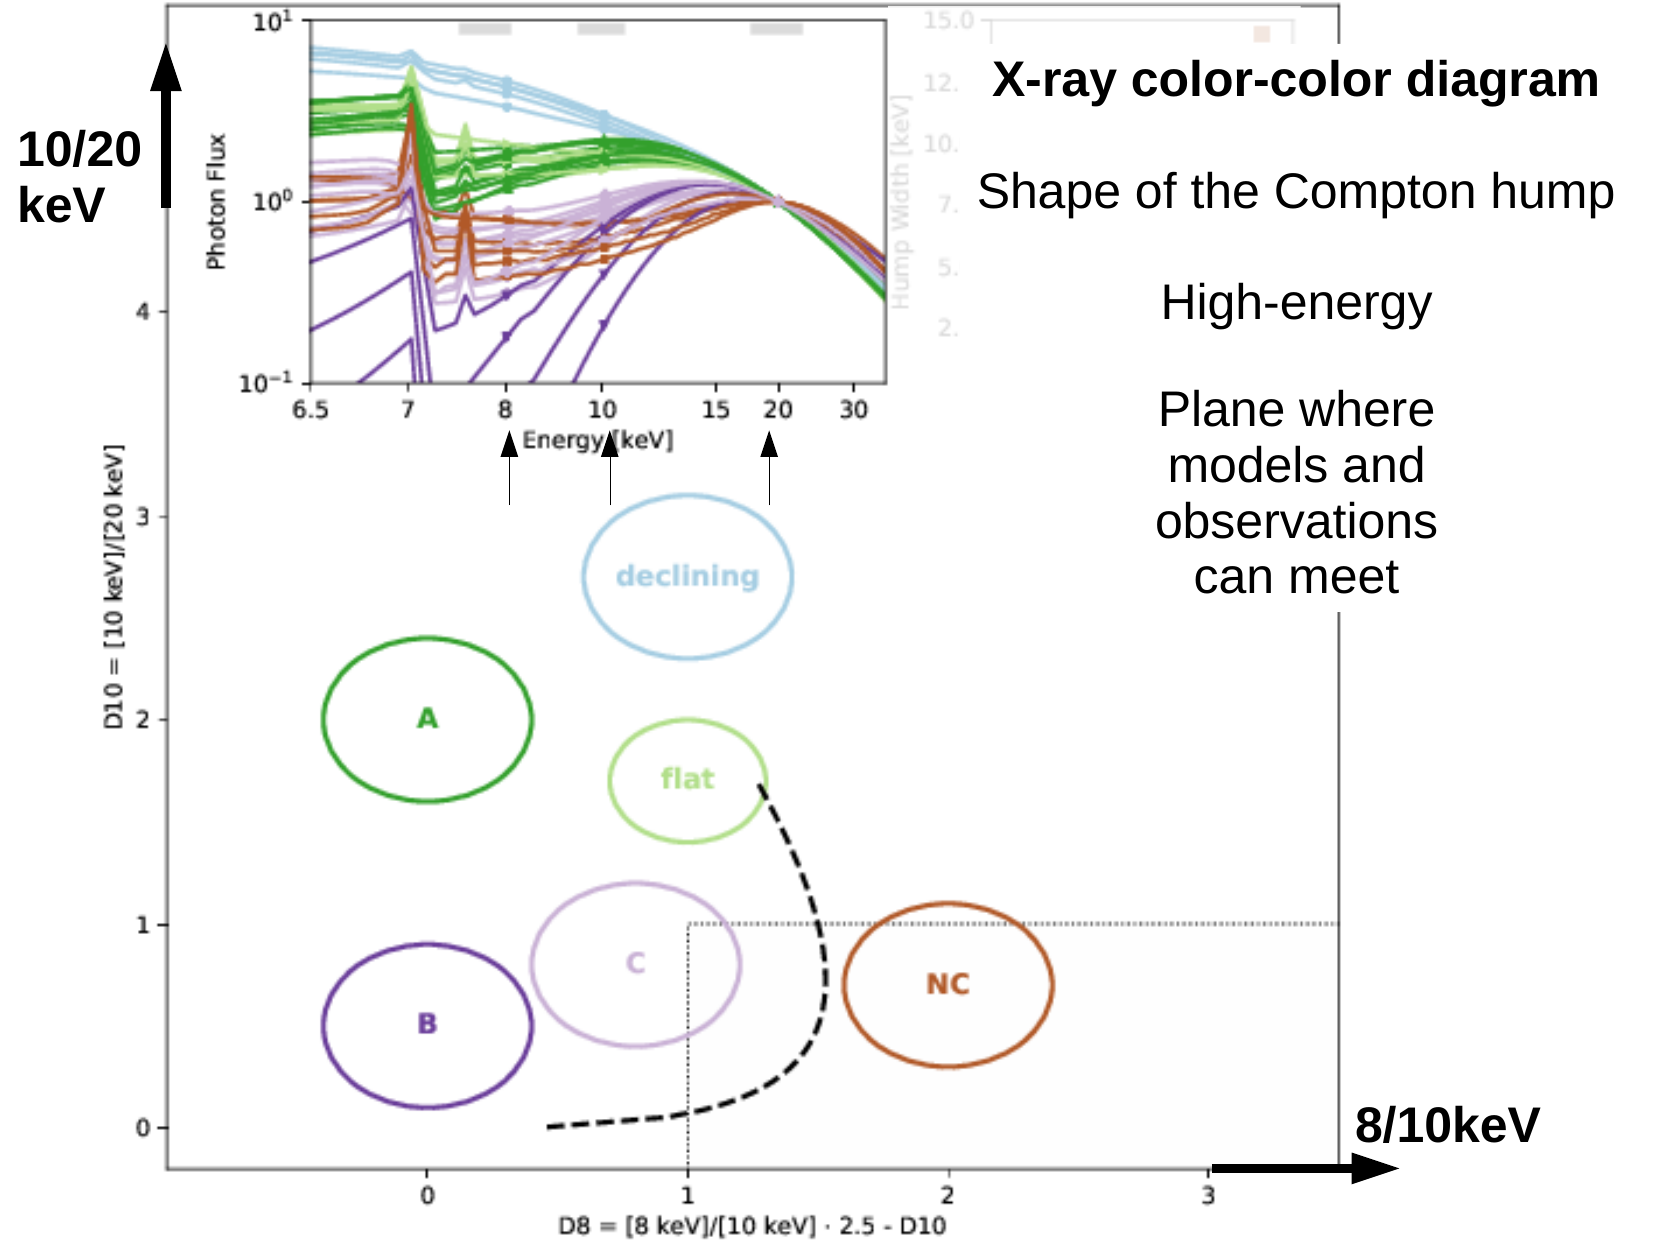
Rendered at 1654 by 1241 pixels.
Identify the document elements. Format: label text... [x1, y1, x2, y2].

text_box 10/20 keV [2, 114, 269, 241]
text_box 8/10keV [1340, 1089, 1607, 1161]
picture [88, 0, 1364, 1241]
text_box X-ray color-color diagram Shape of the Compton hump High-energy Plane where models and observations can meet [959, 43, 1634, 612]
text_box [888, 5, 1301, 494]
